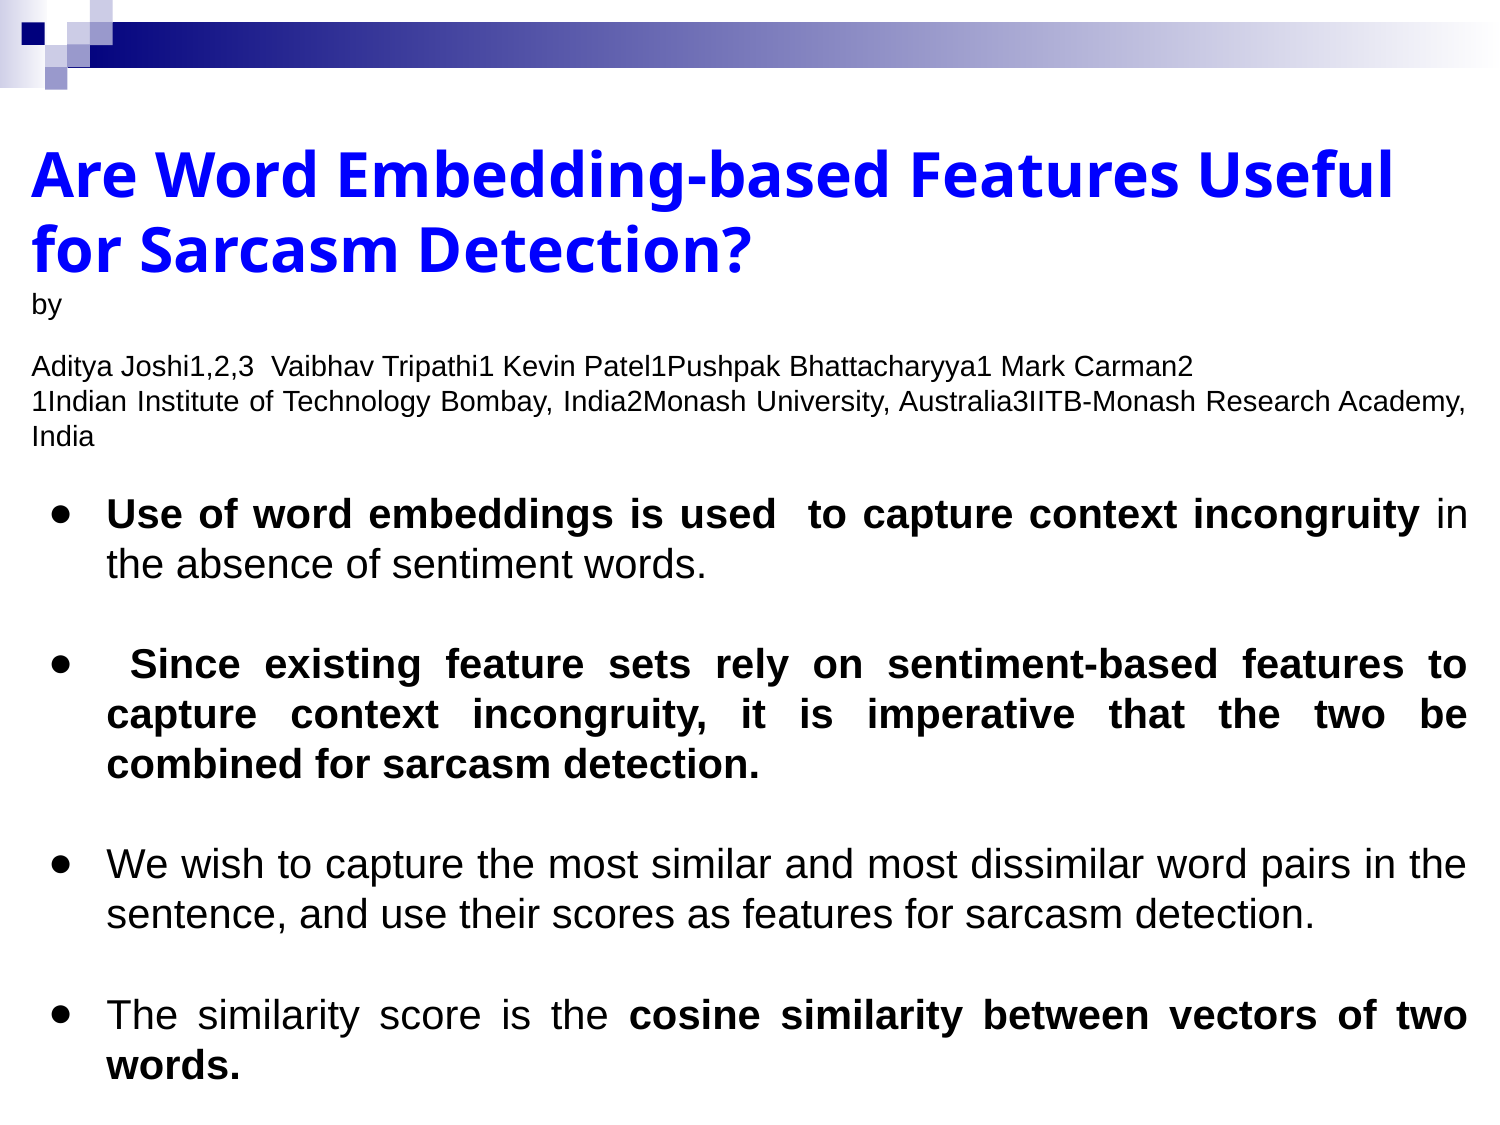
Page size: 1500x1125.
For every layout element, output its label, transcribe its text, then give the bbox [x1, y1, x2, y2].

text_box Are Word Embedding-based Features Useful for Sarcasm Detection? by Aditya Joshi1,2,3 Vaibhav Tripathi1 Kevin Patel1Pushpak Bhattacharyya1 Mark Carman2 1Indian Institute of Technology Bombay, India2Monash University, Australia3IITB-Monash Research Academy, India Use of word embeddings is used to capture context incongruity in the absence of sentiment words. Since existing feature sets rely on sentiment-based features to capture context incongruity, it is imperative that the two be combined for sarcasm detection. We wish to capture the most similar and most dissimilar word pairs in the sentence, and use their scores as features for sarcasm detection. The similarity score is the cosine similarity between vectors of two words. [16, 120, 1484, 1097]
